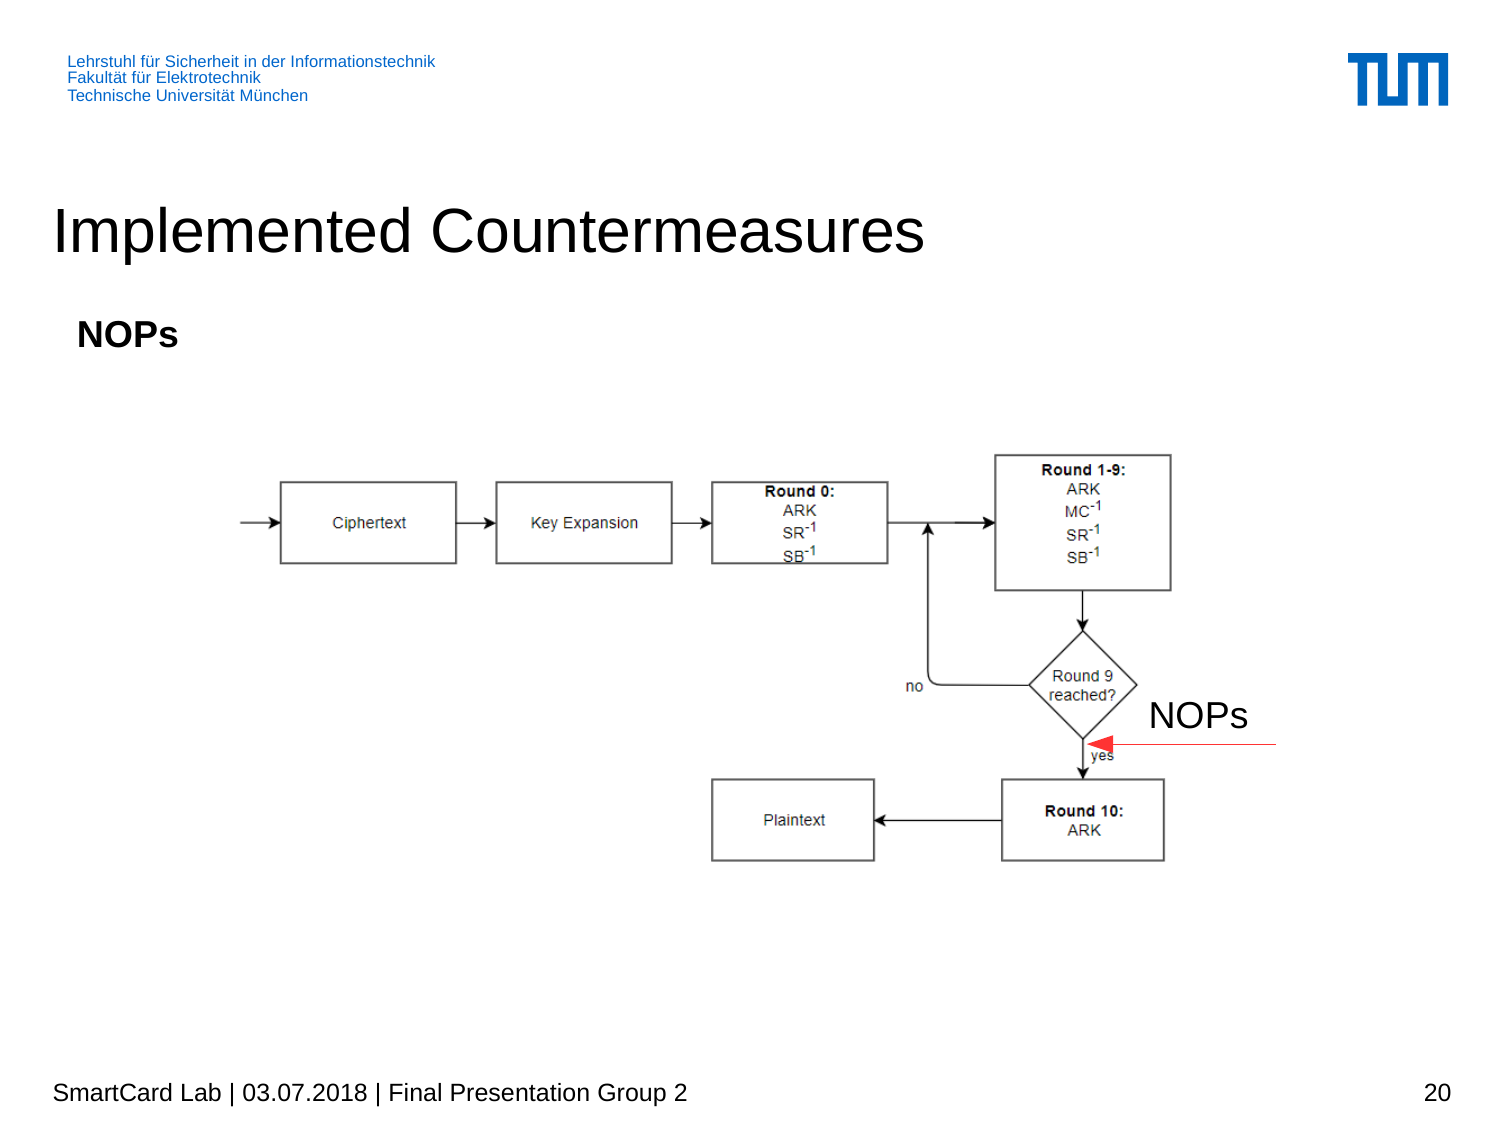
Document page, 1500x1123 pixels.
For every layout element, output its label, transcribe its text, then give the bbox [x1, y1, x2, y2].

title Implemented Countermeasures [52, 195, 1453, 266]
picture [236, 436, 1182, 874]
list NOPs [41, 307, 1441, 522]
text_box NOPs [1133, 687, 1276, 745]
